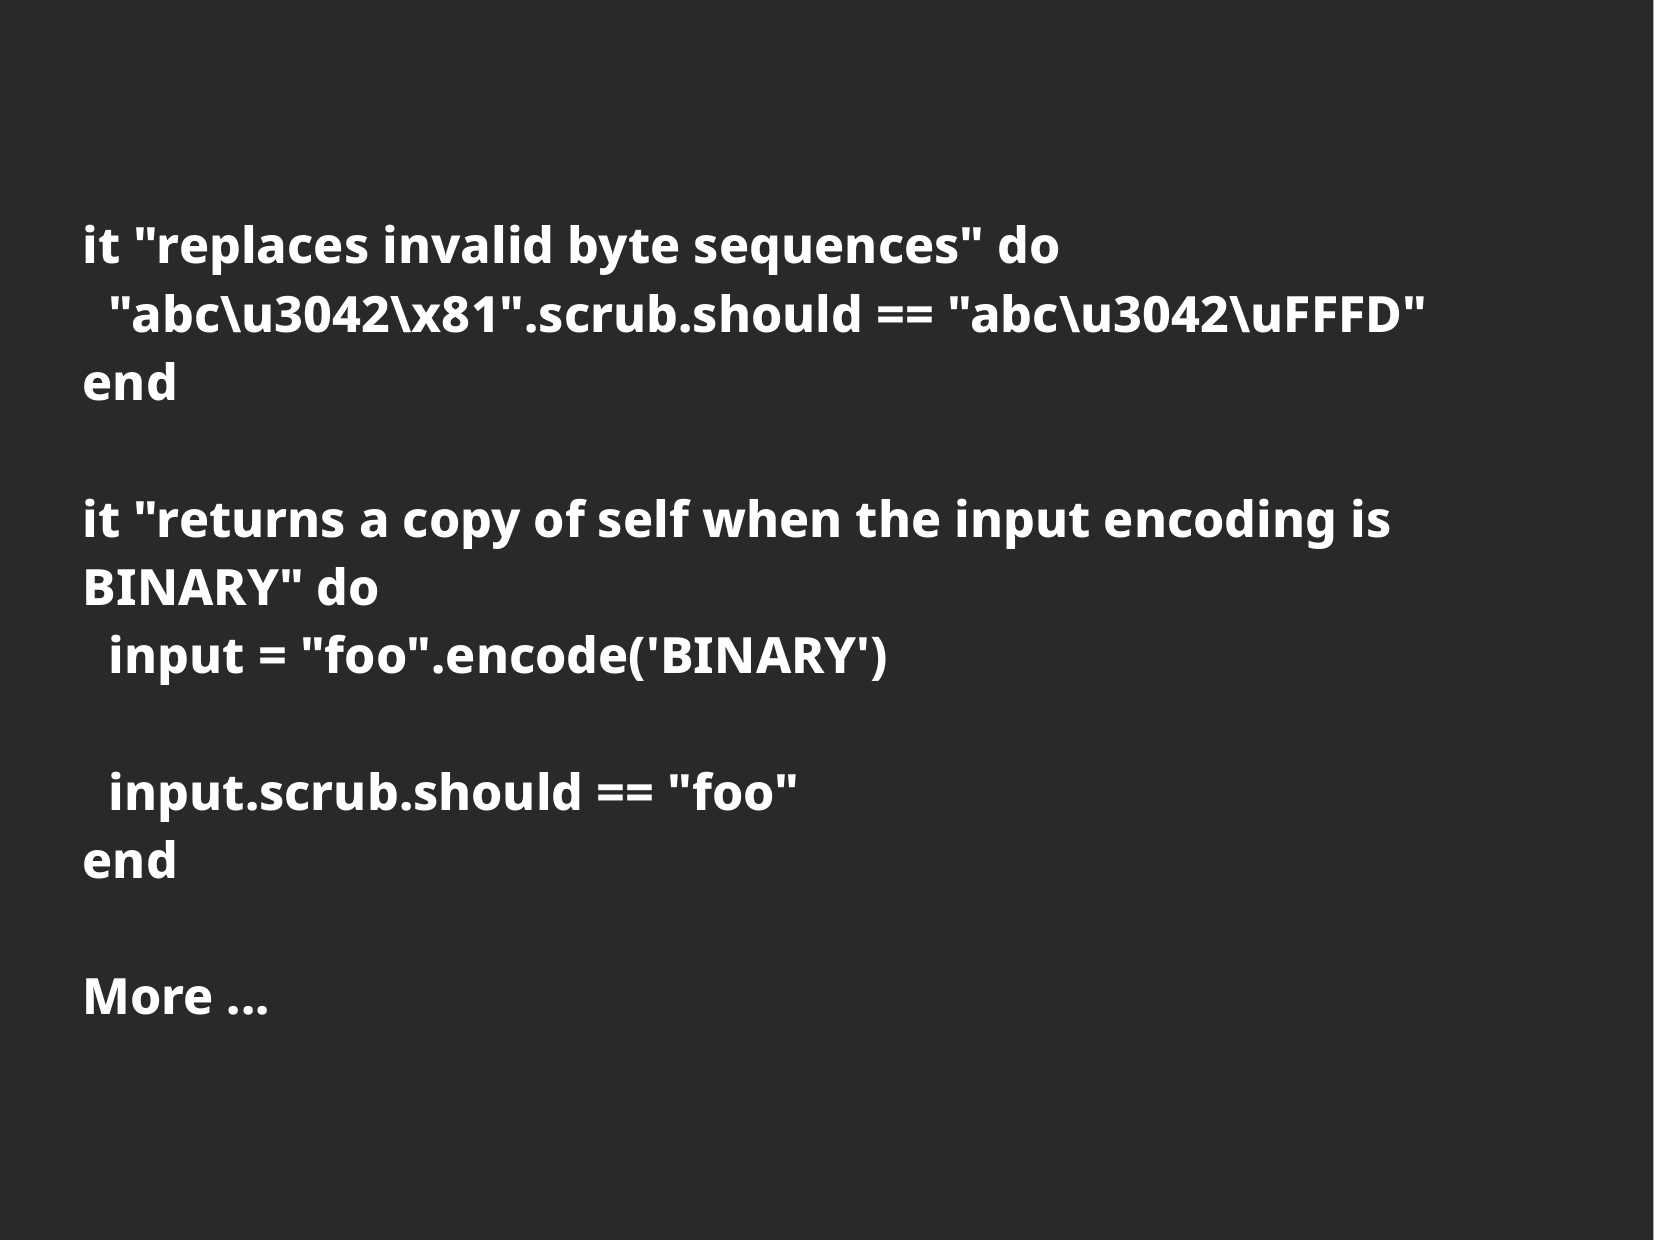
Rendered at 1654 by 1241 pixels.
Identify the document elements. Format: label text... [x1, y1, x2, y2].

subtitle it "replaces invalid byte sequences" do "abc\u3042\x81".scrub.should == "abc\u3042\uFFFD" end it "returns a copy of self when the input encoding is BINARY" do input = "foo".encode('BINARY') input.scrub.should == "foo" end More ... [82, 238, 1571, 1002]
